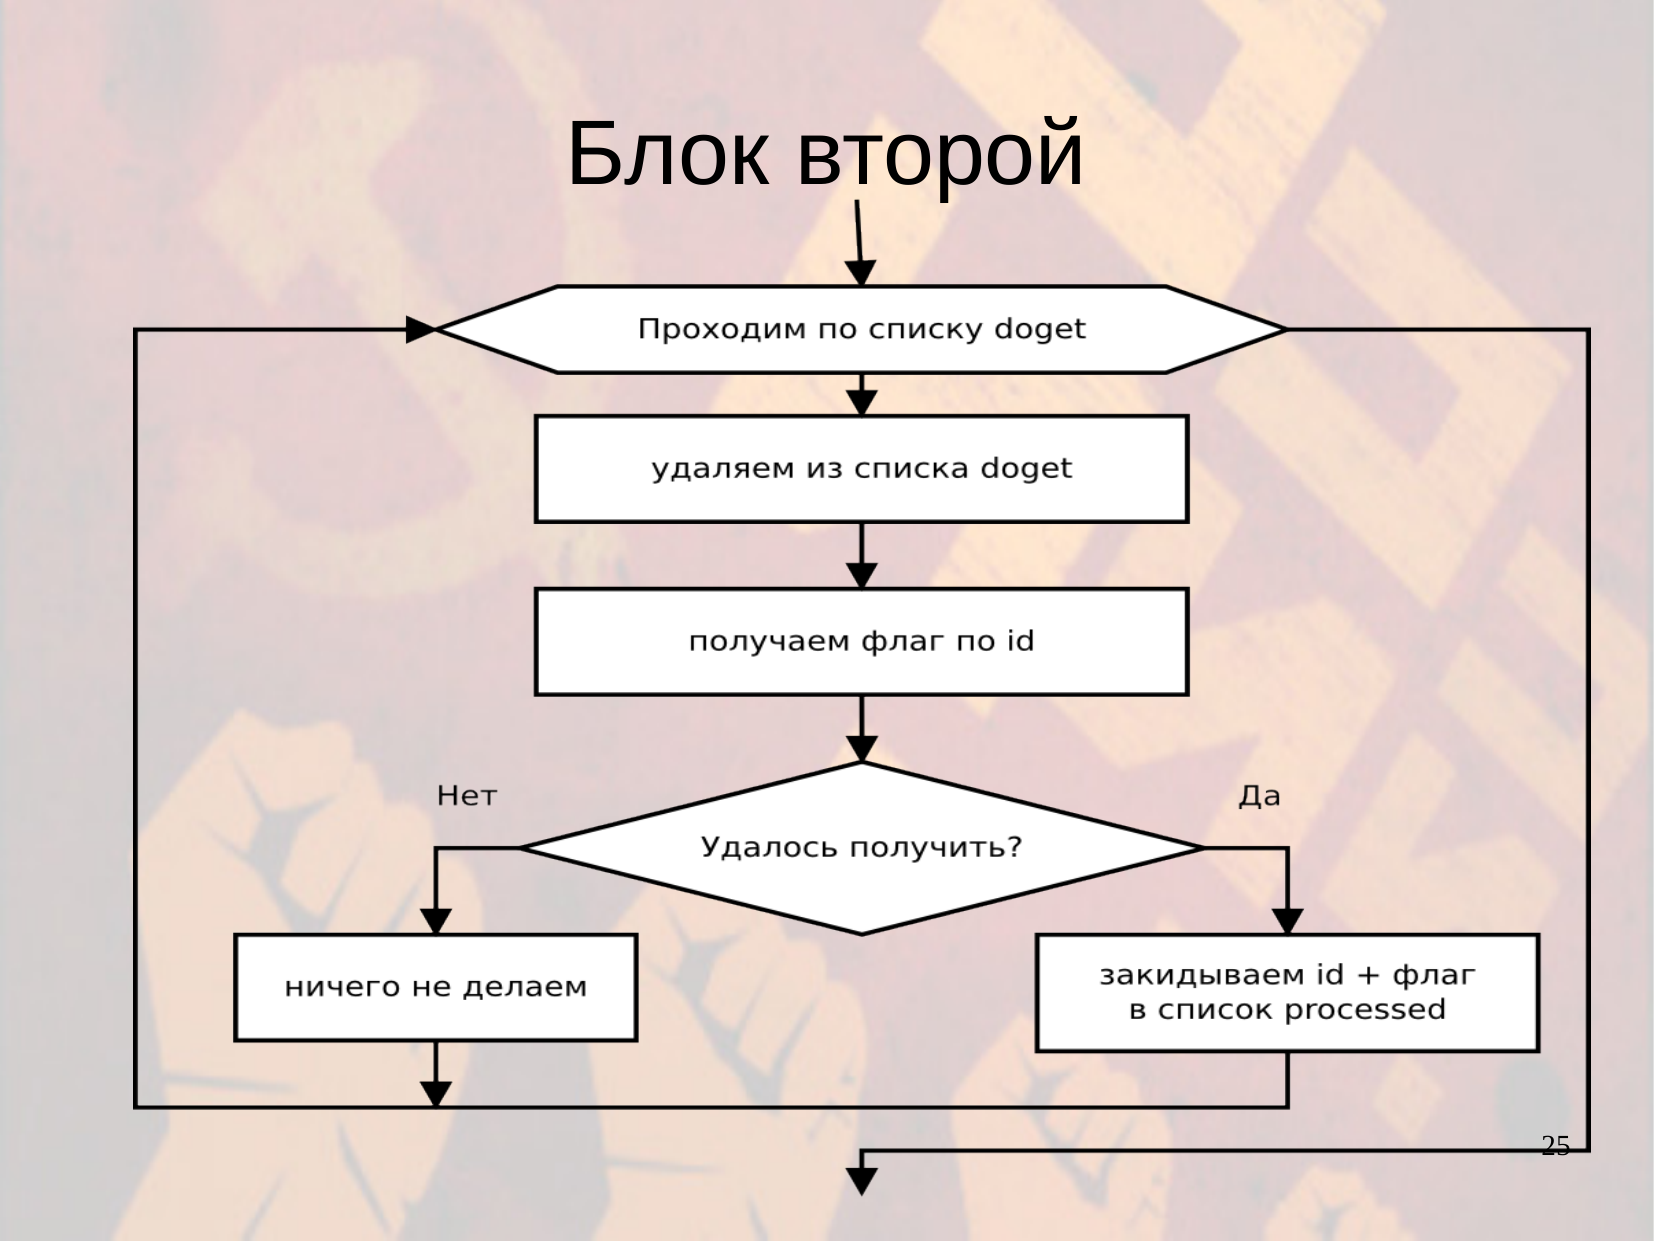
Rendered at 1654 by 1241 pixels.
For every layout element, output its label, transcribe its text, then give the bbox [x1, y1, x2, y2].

picture [0, 0, 1654, 1241]
title Блок второй [82, 49, 1571, 257]
